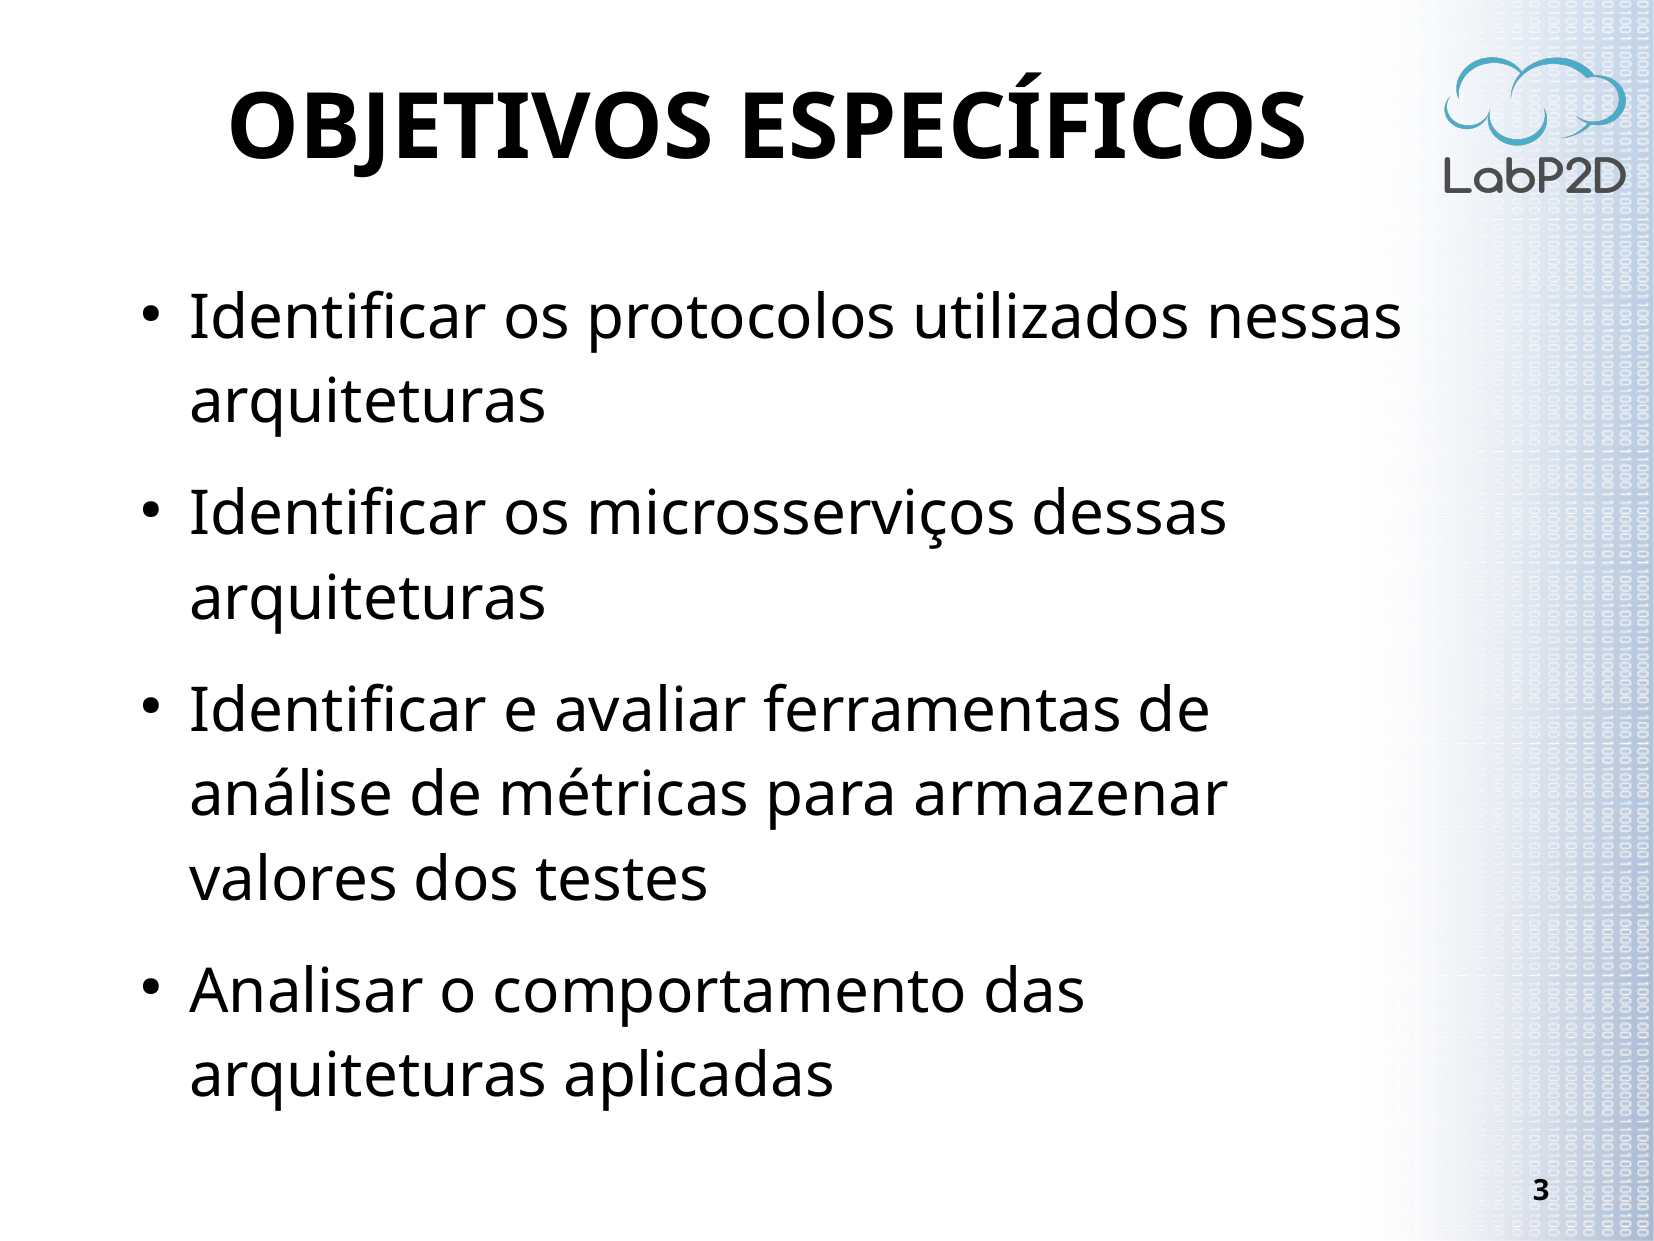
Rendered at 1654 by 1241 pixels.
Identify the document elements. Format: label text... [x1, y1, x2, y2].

picture [1360, 1, 1654, 1240]
title OBJETIVOS ESPECÍFICOS [82, 0, 1453, 259]
list Identificar os protocolos utilizados nessas arquiteturas Identificar os microsserviços dessas arquiteturas Identificar e avaliar ferramentas de análise de métricas para armazenar valores dos testes Analisar o comportamento das arquiteturas aplicadas [123, 271, 1406, 1116]
